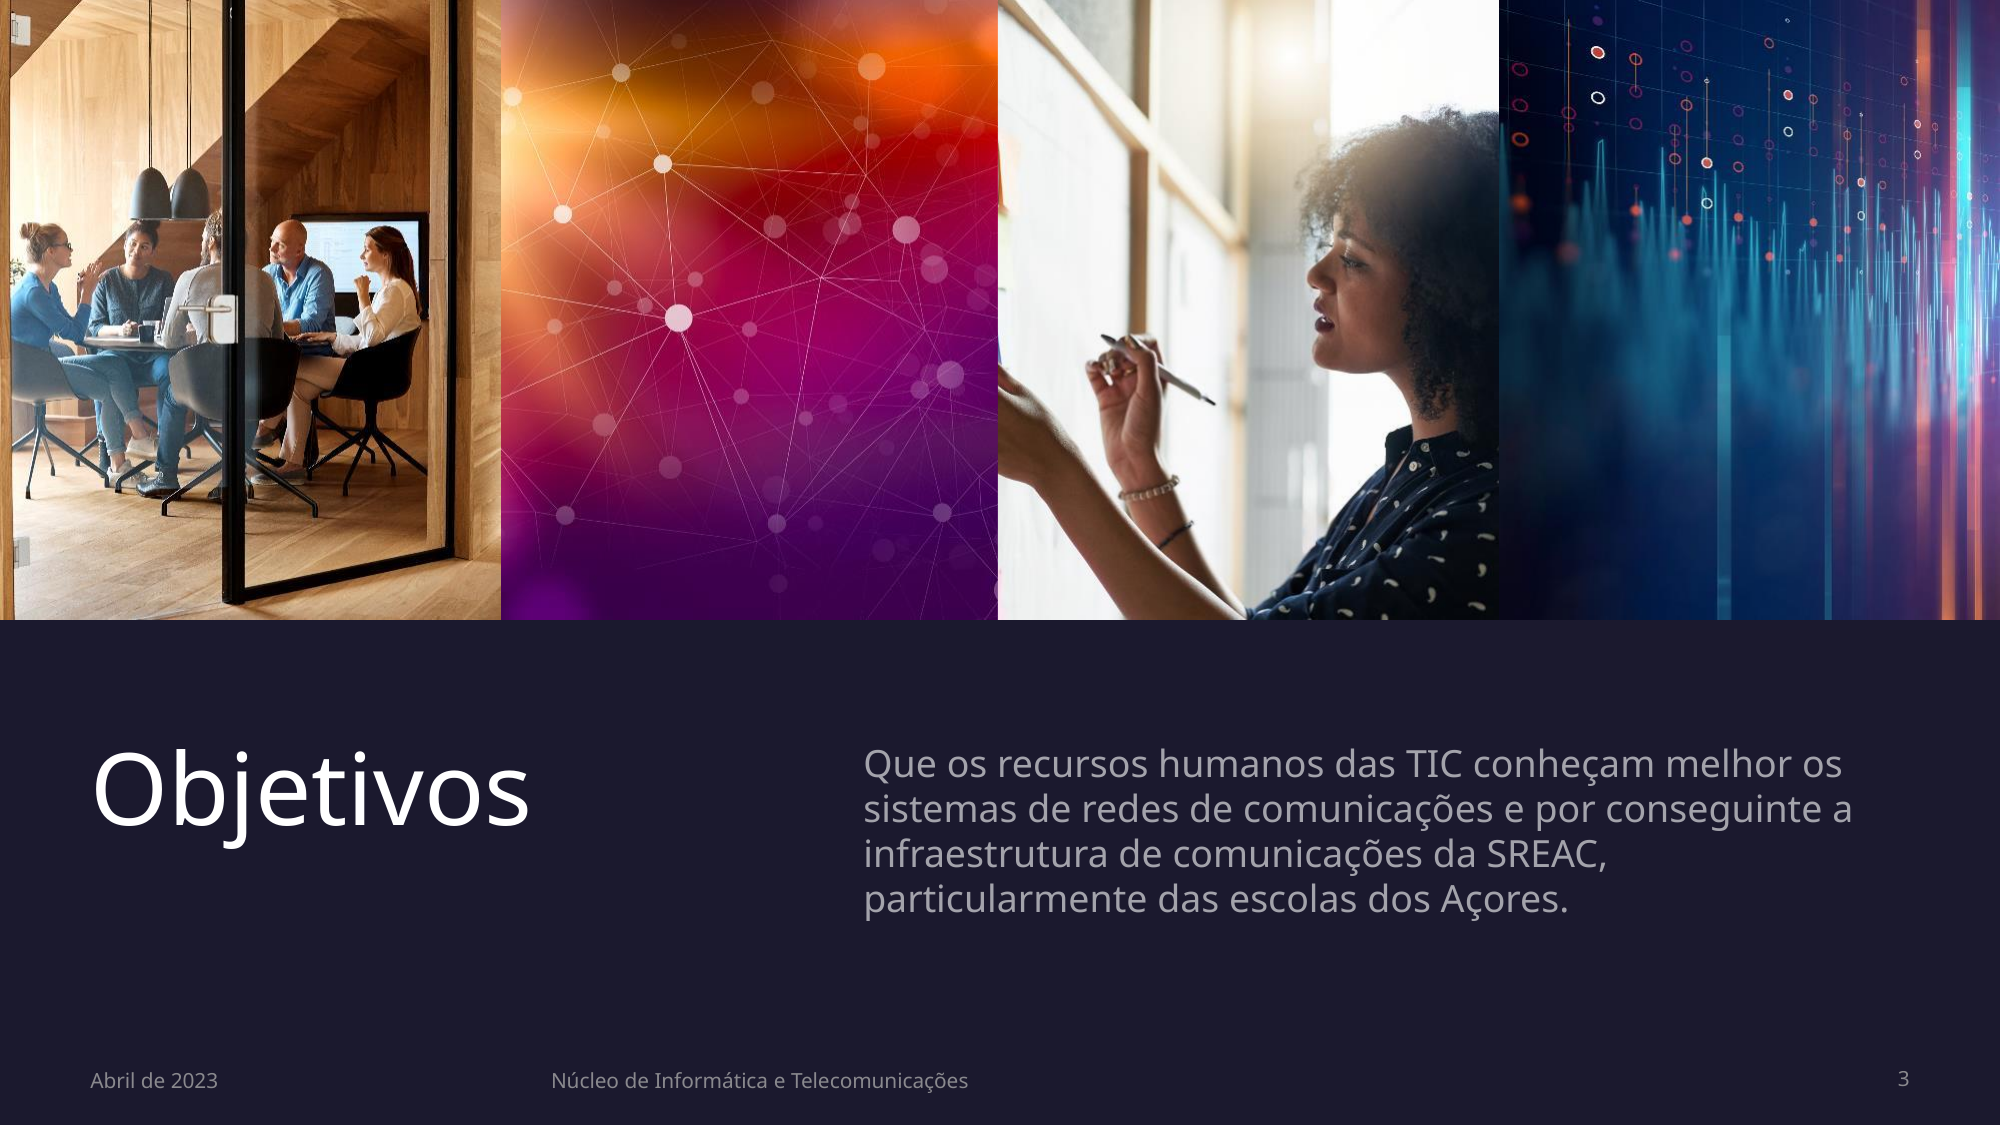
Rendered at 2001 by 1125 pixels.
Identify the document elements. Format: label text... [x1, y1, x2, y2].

title Objetivos [90, 739, 829, 996]
footer Núcleo de Informática e Telecomunicações [551, 1067, 1598, 1093]
list Que os recursos humanos das TIC conheçam melhor os sistemas de redes de comunicações e por conseguinte a infraestrutura de comunicações da SREAC, particularmente das escolas dos Açores. [863, 739, 1884, 997]
slide_number <número> [1632, 1067, 1910, 1093]
slide_number Abril de 2023 [90, 1067, 522, 1093]
picture [0, 0, 2000, 620]
